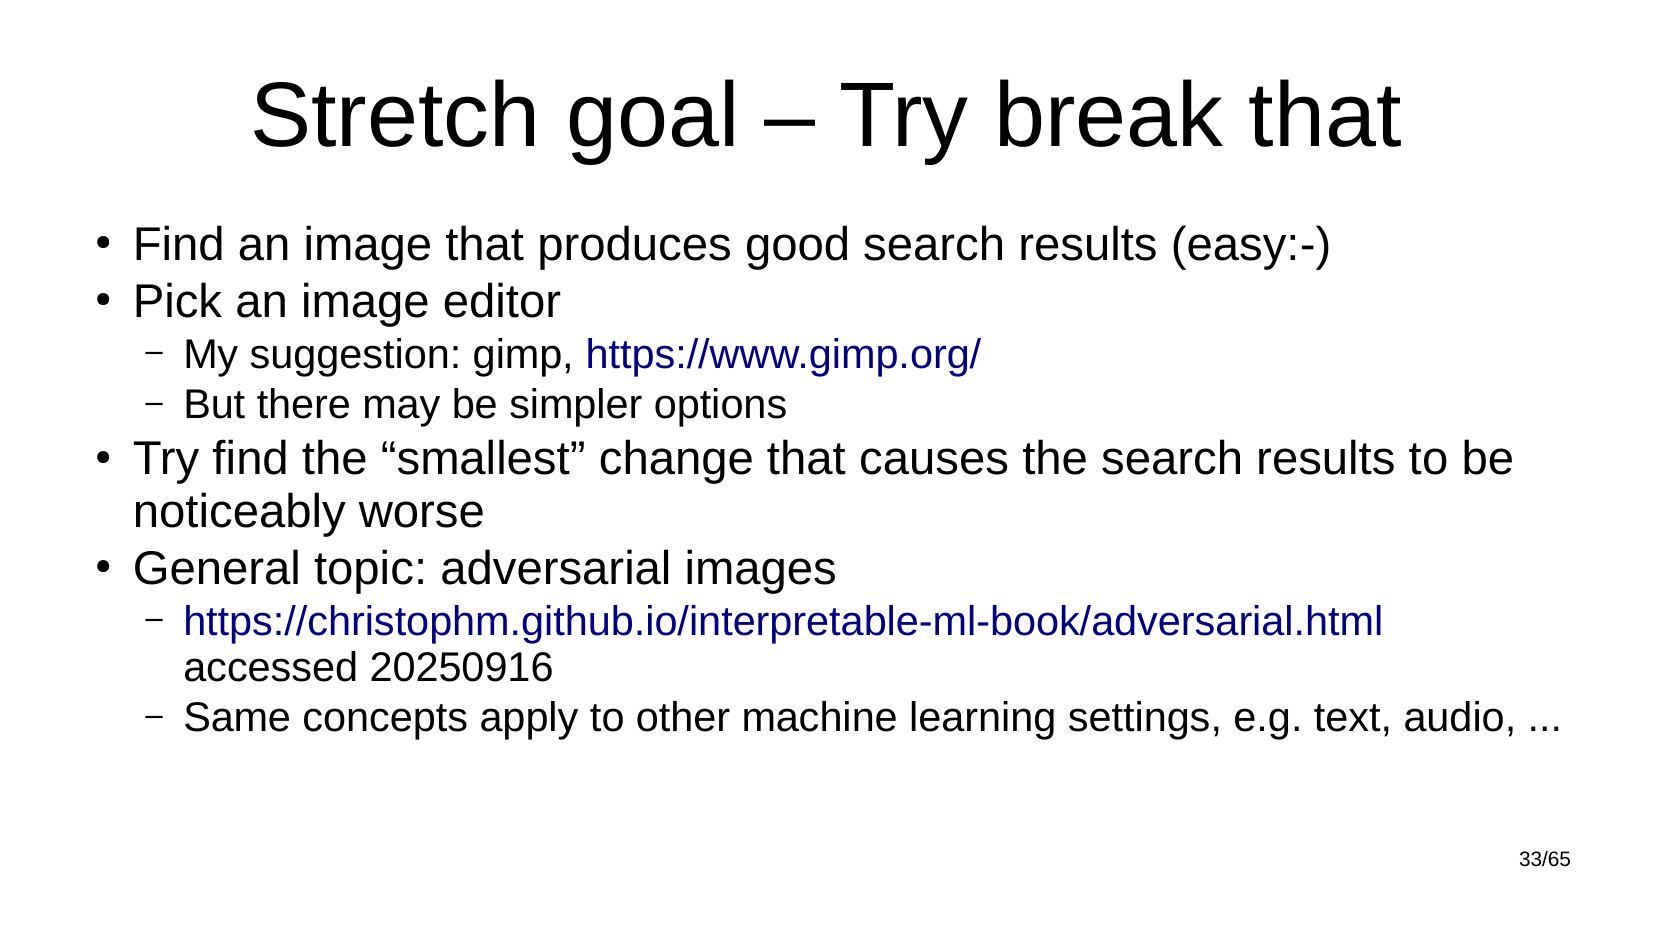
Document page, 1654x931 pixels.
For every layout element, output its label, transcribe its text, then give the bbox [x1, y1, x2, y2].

title Stretch goal – Try break that [82, 37, 1571, 193]
list Find an image that produces good search results (easy:-) Pick an image editor My suggestion: gimp, https://www.gimp.org/ But there may be simpler options Try find the “smallest” change that causes the search results to be noticeably worse General topic: adversarial images https://christophm.github.io/interpretable-ml-book/adversarial.html accessed 20250916 Same concepts apply to other machine learning settings, e.g. text, audio, ... [82, 217, 1571, 758]
